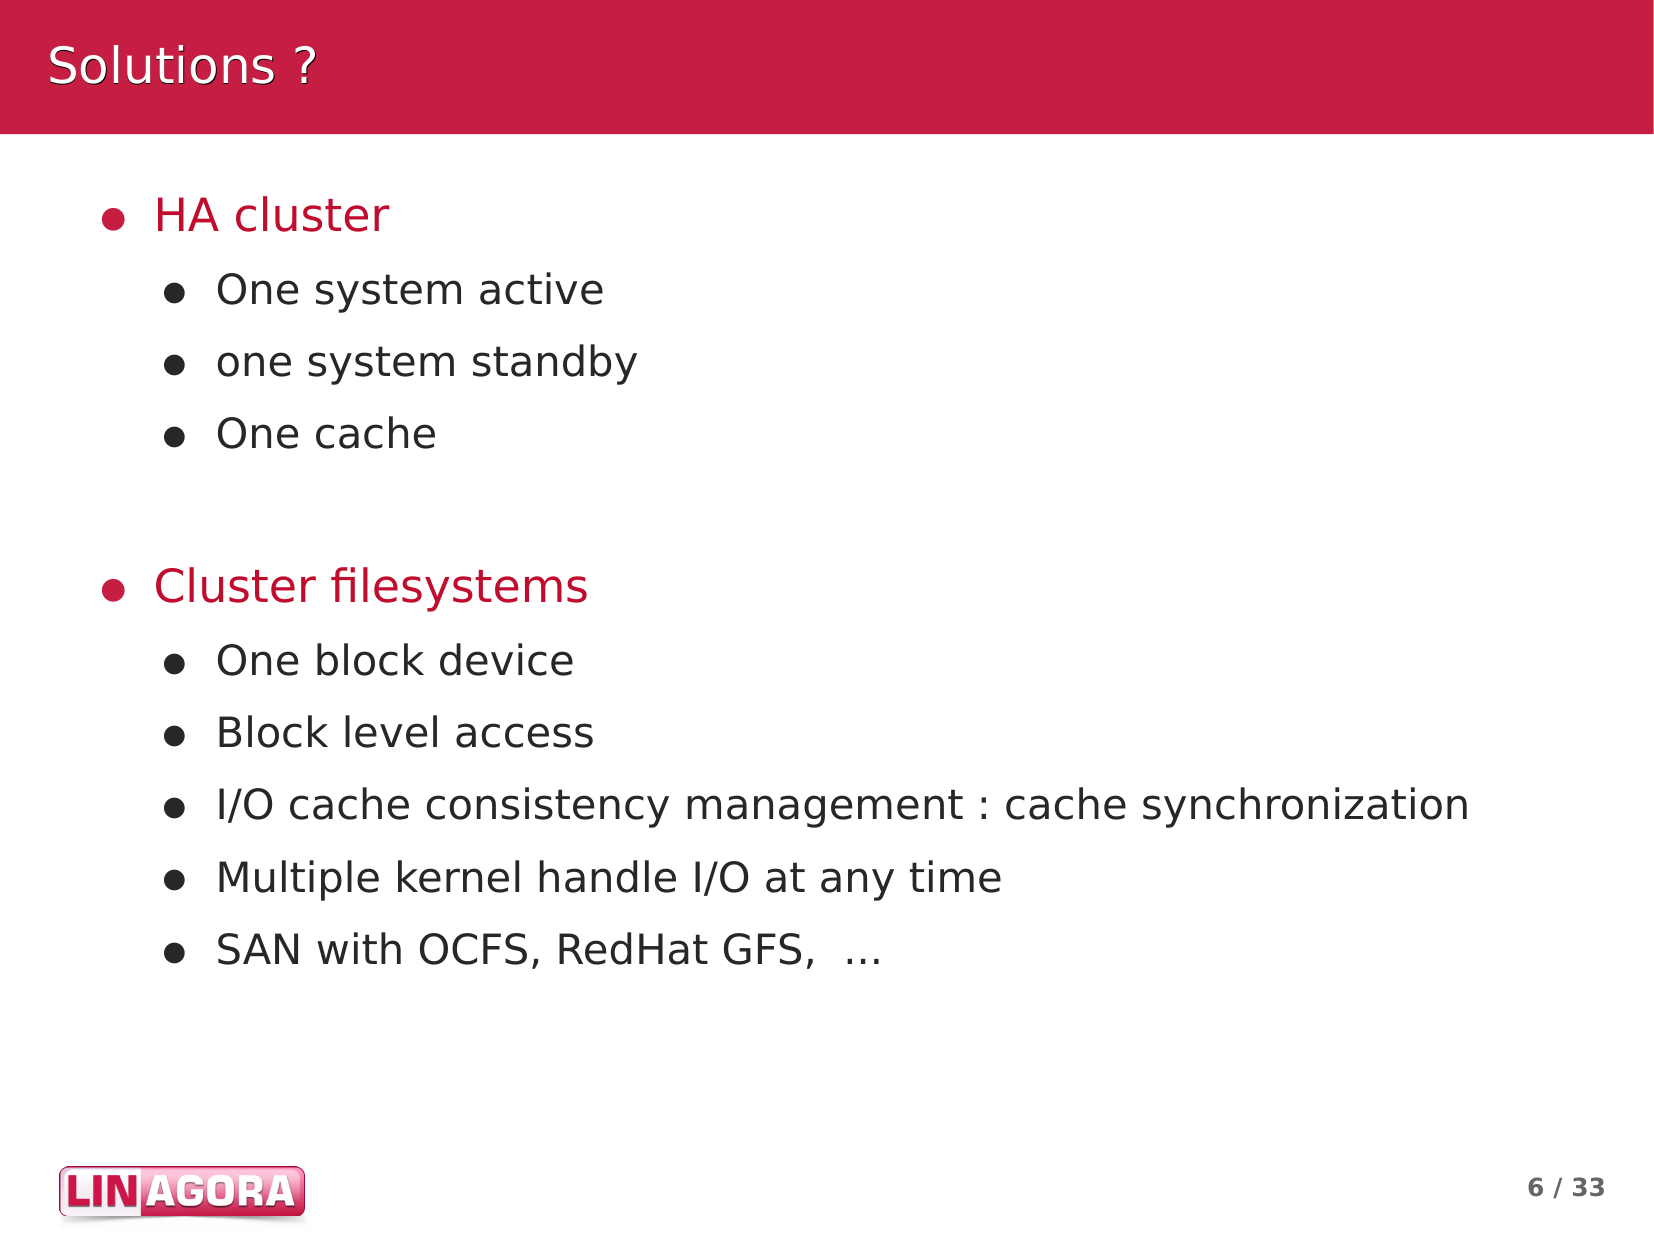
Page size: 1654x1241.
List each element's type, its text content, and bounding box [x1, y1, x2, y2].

title Solutions ? [47, 7, 1624, 126]
picture [59, 1166, 308, 1229]
list HA cluster One system active one system standby One cache Cluster filesystems One block device Block level access I/O cache consistency management : cache synchronization Multiple kernel handle I/O at any time SAN with OCFS, RedHat GFS, ... [82, 188, 1571, 1123]
